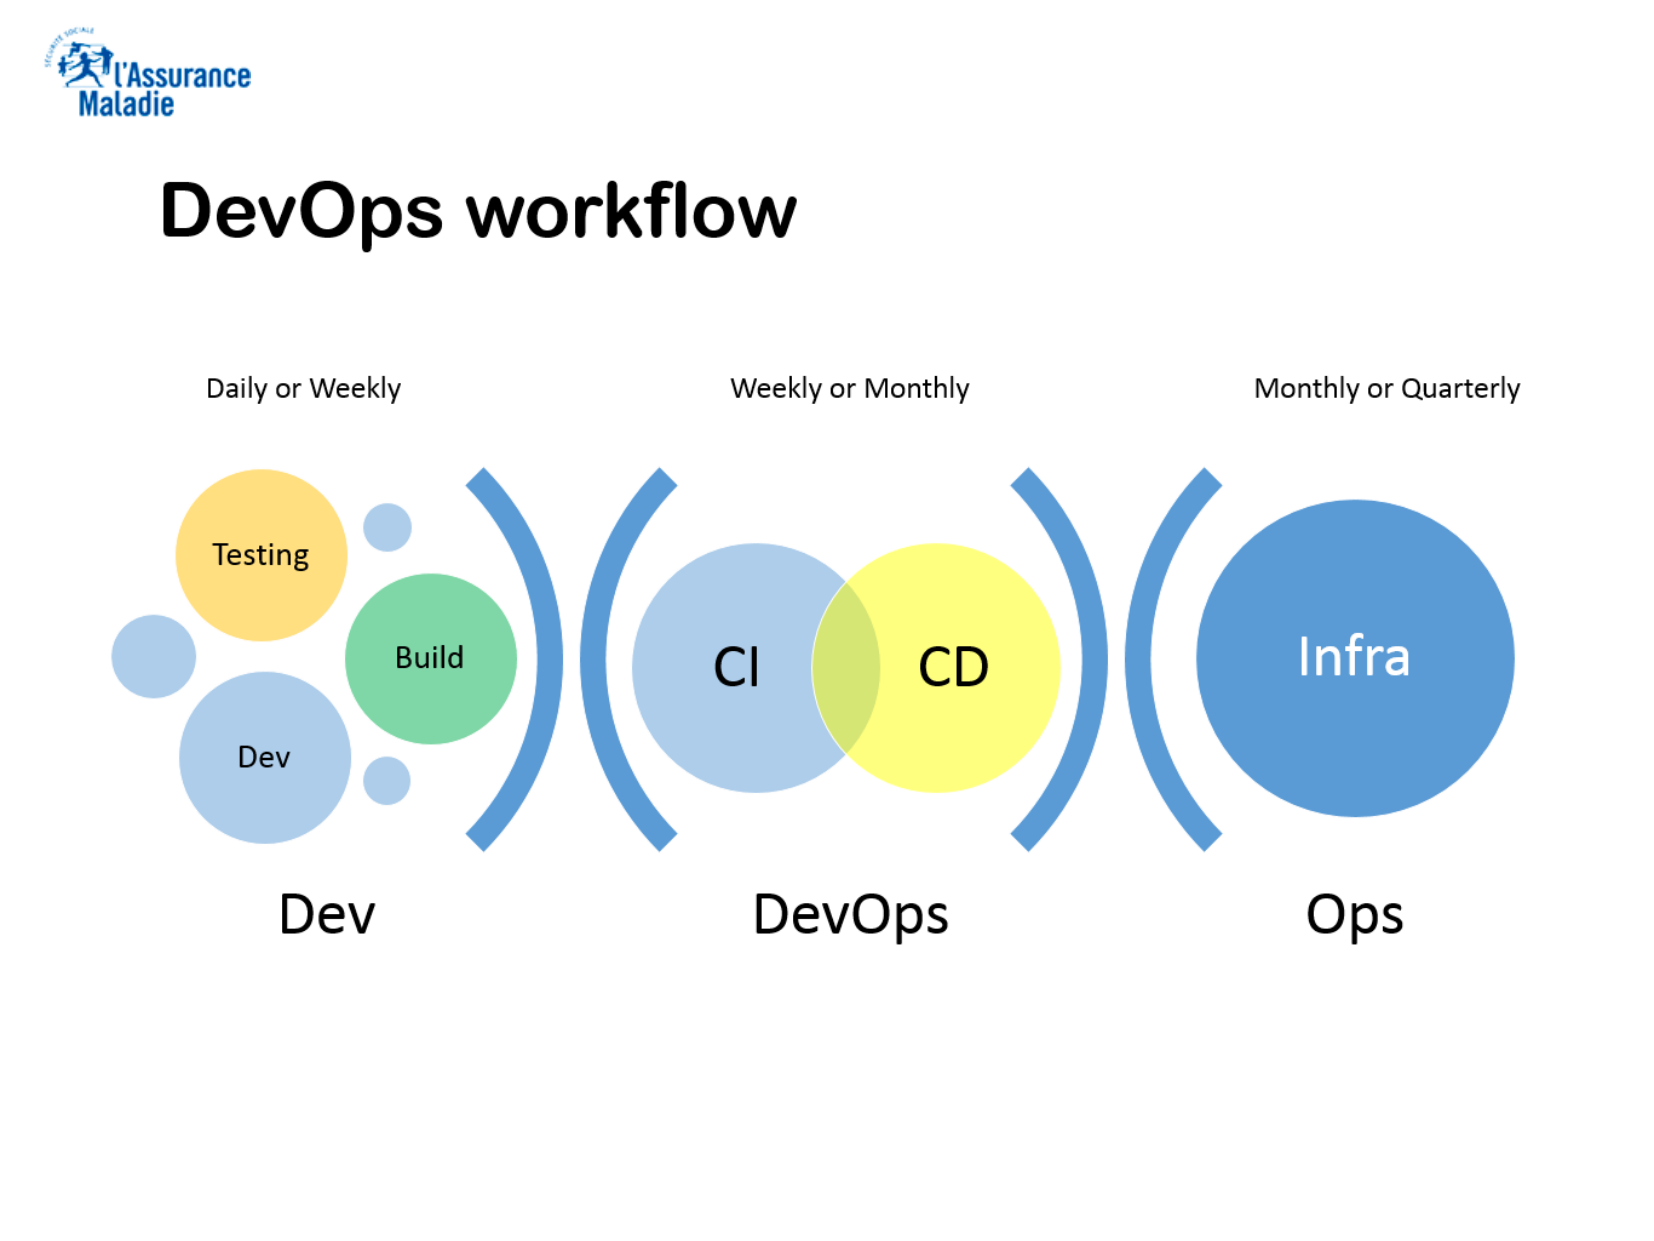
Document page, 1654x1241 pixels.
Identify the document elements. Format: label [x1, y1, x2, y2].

picture [0, 153, 1642, 1090]
picture [23, 23, 251, 118]
